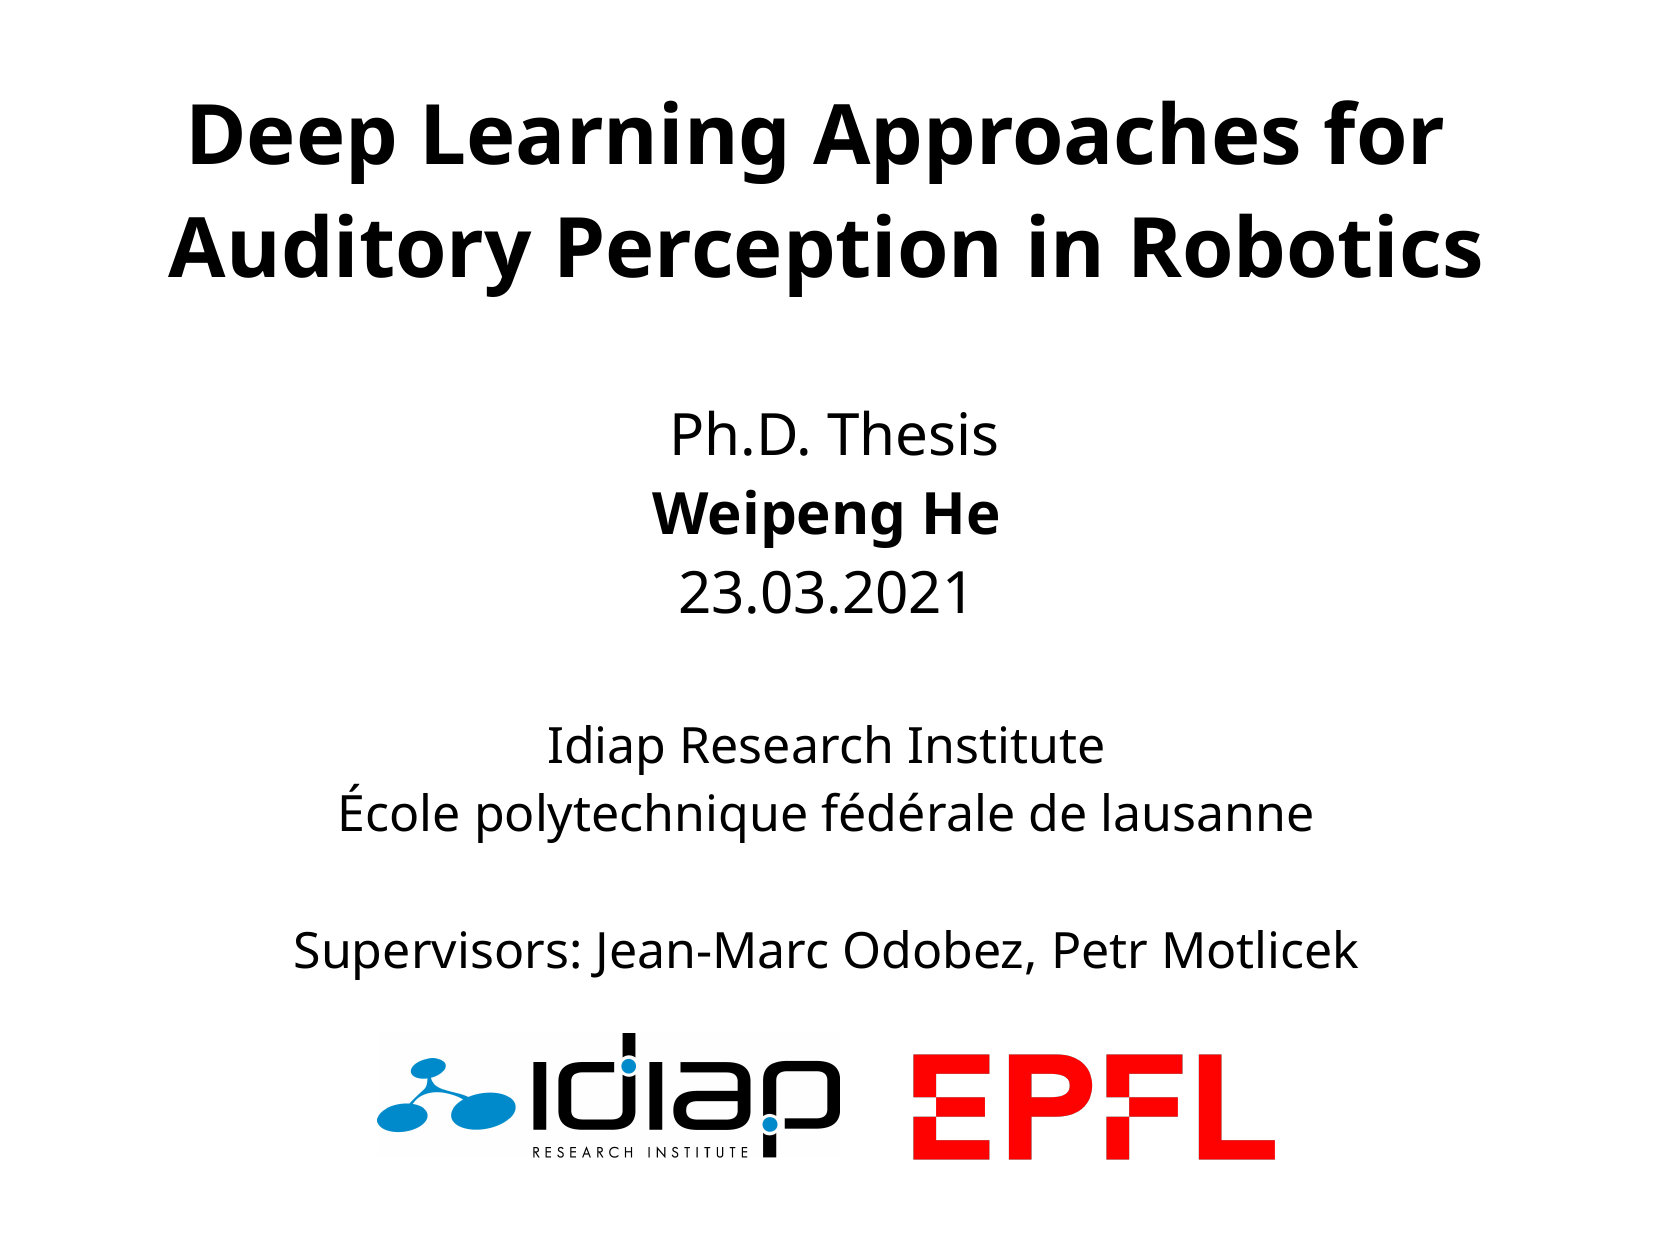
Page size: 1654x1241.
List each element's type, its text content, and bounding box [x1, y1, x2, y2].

picture [377, 1033, 840, 1158]
picture [868, 1009, 1320, 1205]
subtitle Deep Learning Approaches for Auditory Perception in Robotics Ph.D. Thesis Weipeng He 23.03.2021 Idiap Research Institute École polytechnique fédérale de lausanne Supervisors: Jean-Marc Odobez, Petr Motlicek [82, 49, 1571, 1010]
